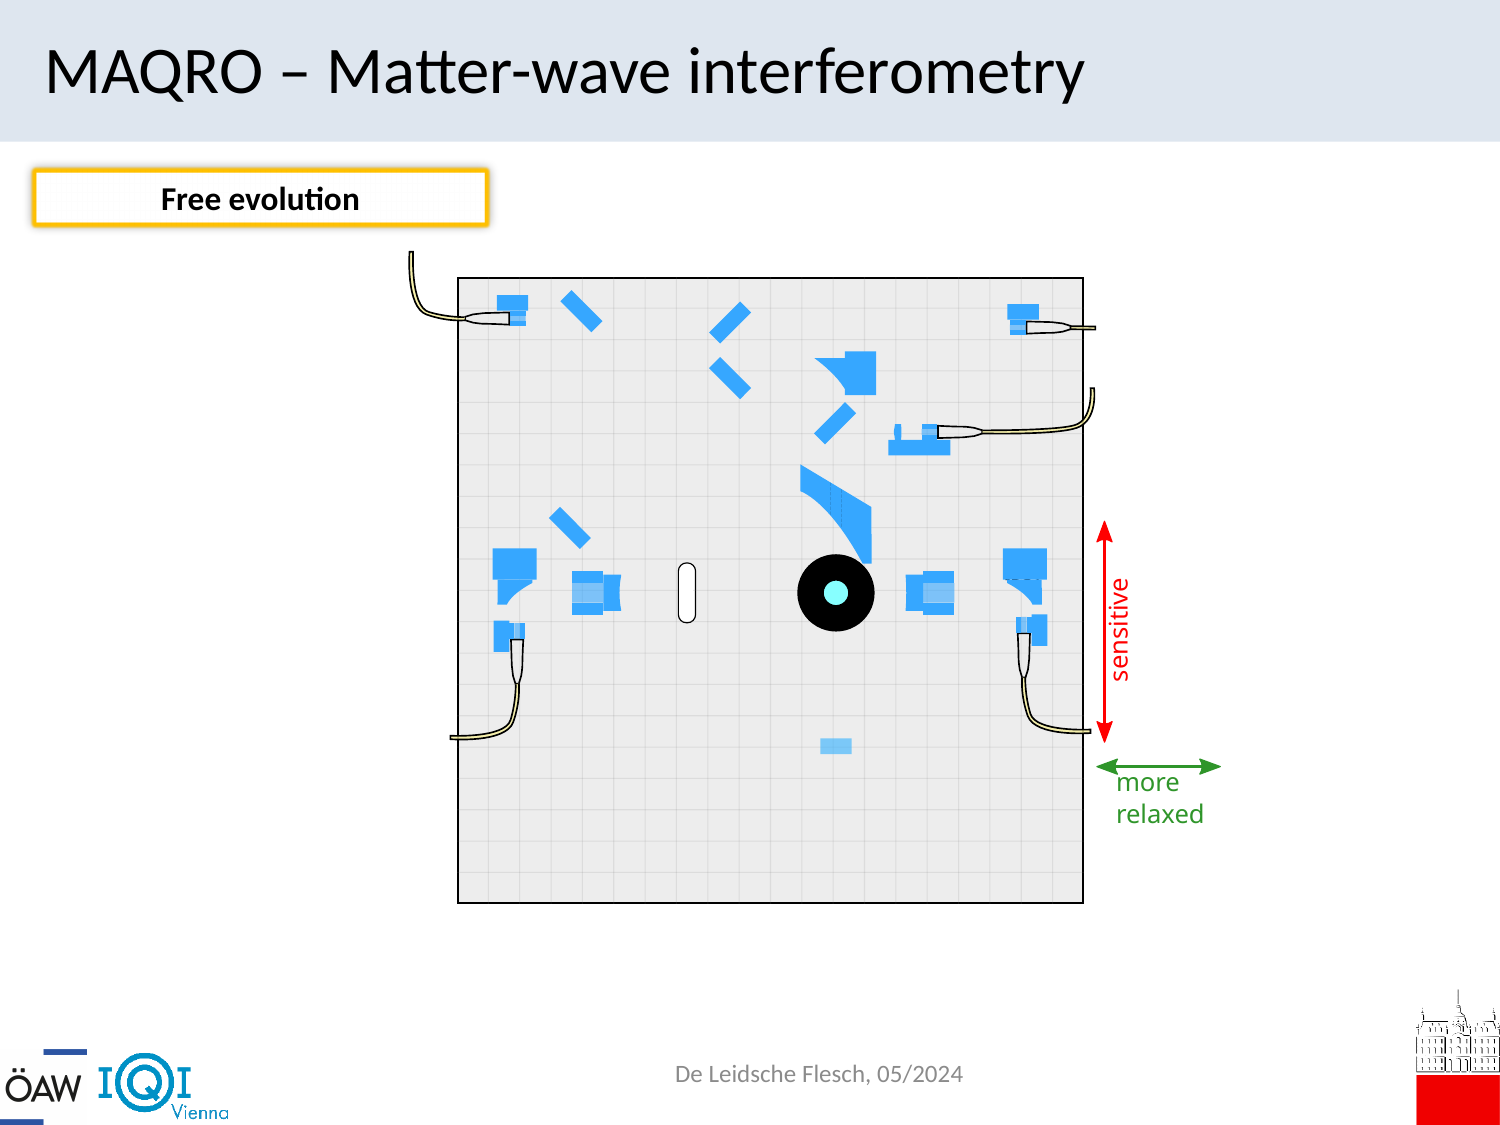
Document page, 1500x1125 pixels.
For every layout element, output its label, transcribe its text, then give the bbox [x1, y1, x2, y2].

picture [404, 246, 1226, 908]
picture [1416, 988, 1500, 1125]
picture [0, 1049, 87, 1125]
picture [94, 1049, 234, 1124]
title MAQRO – Matter-wave interferometry [29, 7, 1317, 126]
text_box Free evolution [37, 173, 485, 222]
